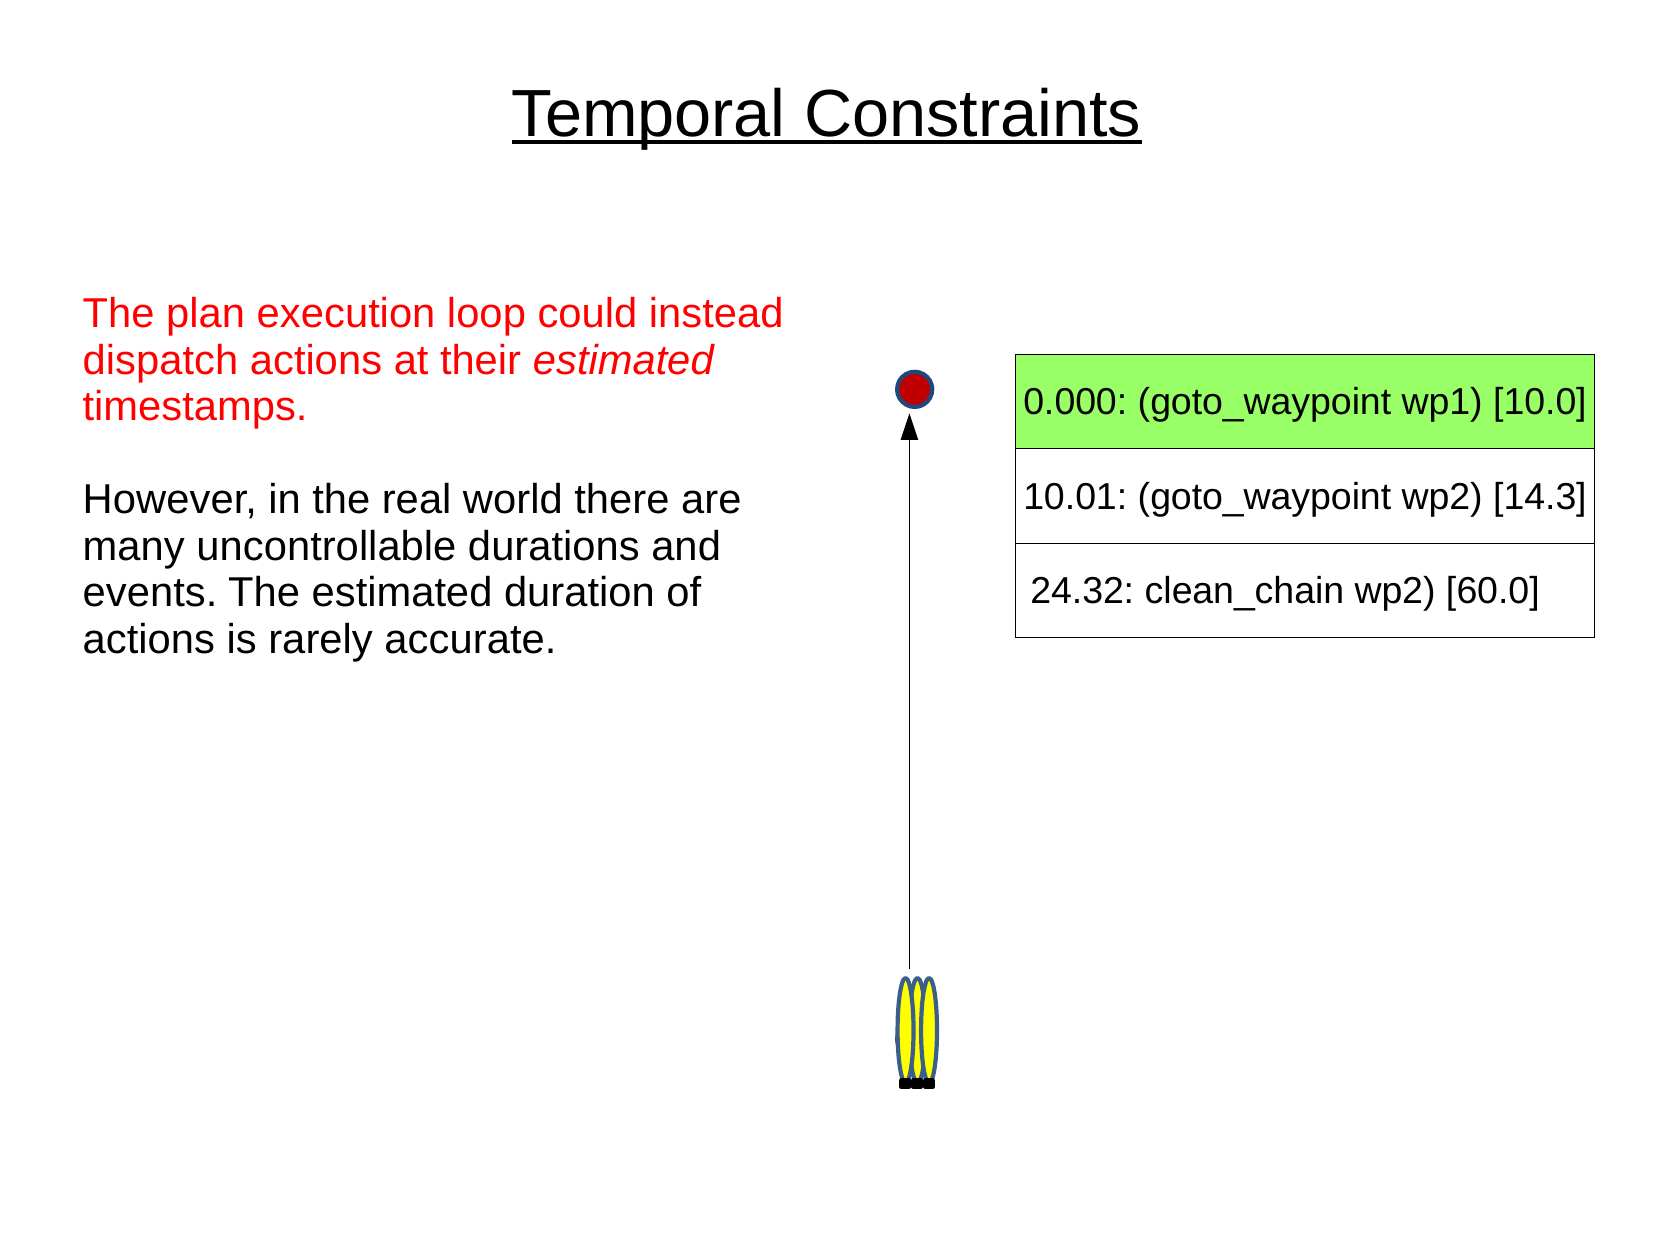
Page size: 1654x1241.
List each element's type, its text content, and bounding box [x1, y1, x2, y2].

title Temporal Constraints [82, 49, 1571, 178]
text_box 10.01: (goto_waypoint wp2) [14.3] [1015, 448, 1595, 543]
text_box 0.000: (goto_waypoint wp1) [10.0] [1015, 354, 1595, 448]
text_box 24.32: clean_chain wp2) [60.0] [1015, 543, 1595, 638]
text_box [897, 371, 933, 407]
text_box [897, 977, 938, 1087]
subtitle The plan execution loop could instead dispatch actions at their estimated timestamps. However, in the real world there are many uncontrollable durations and events. The estimated duration of actions is rarely accurate. [82, 290, 804, 1010]
